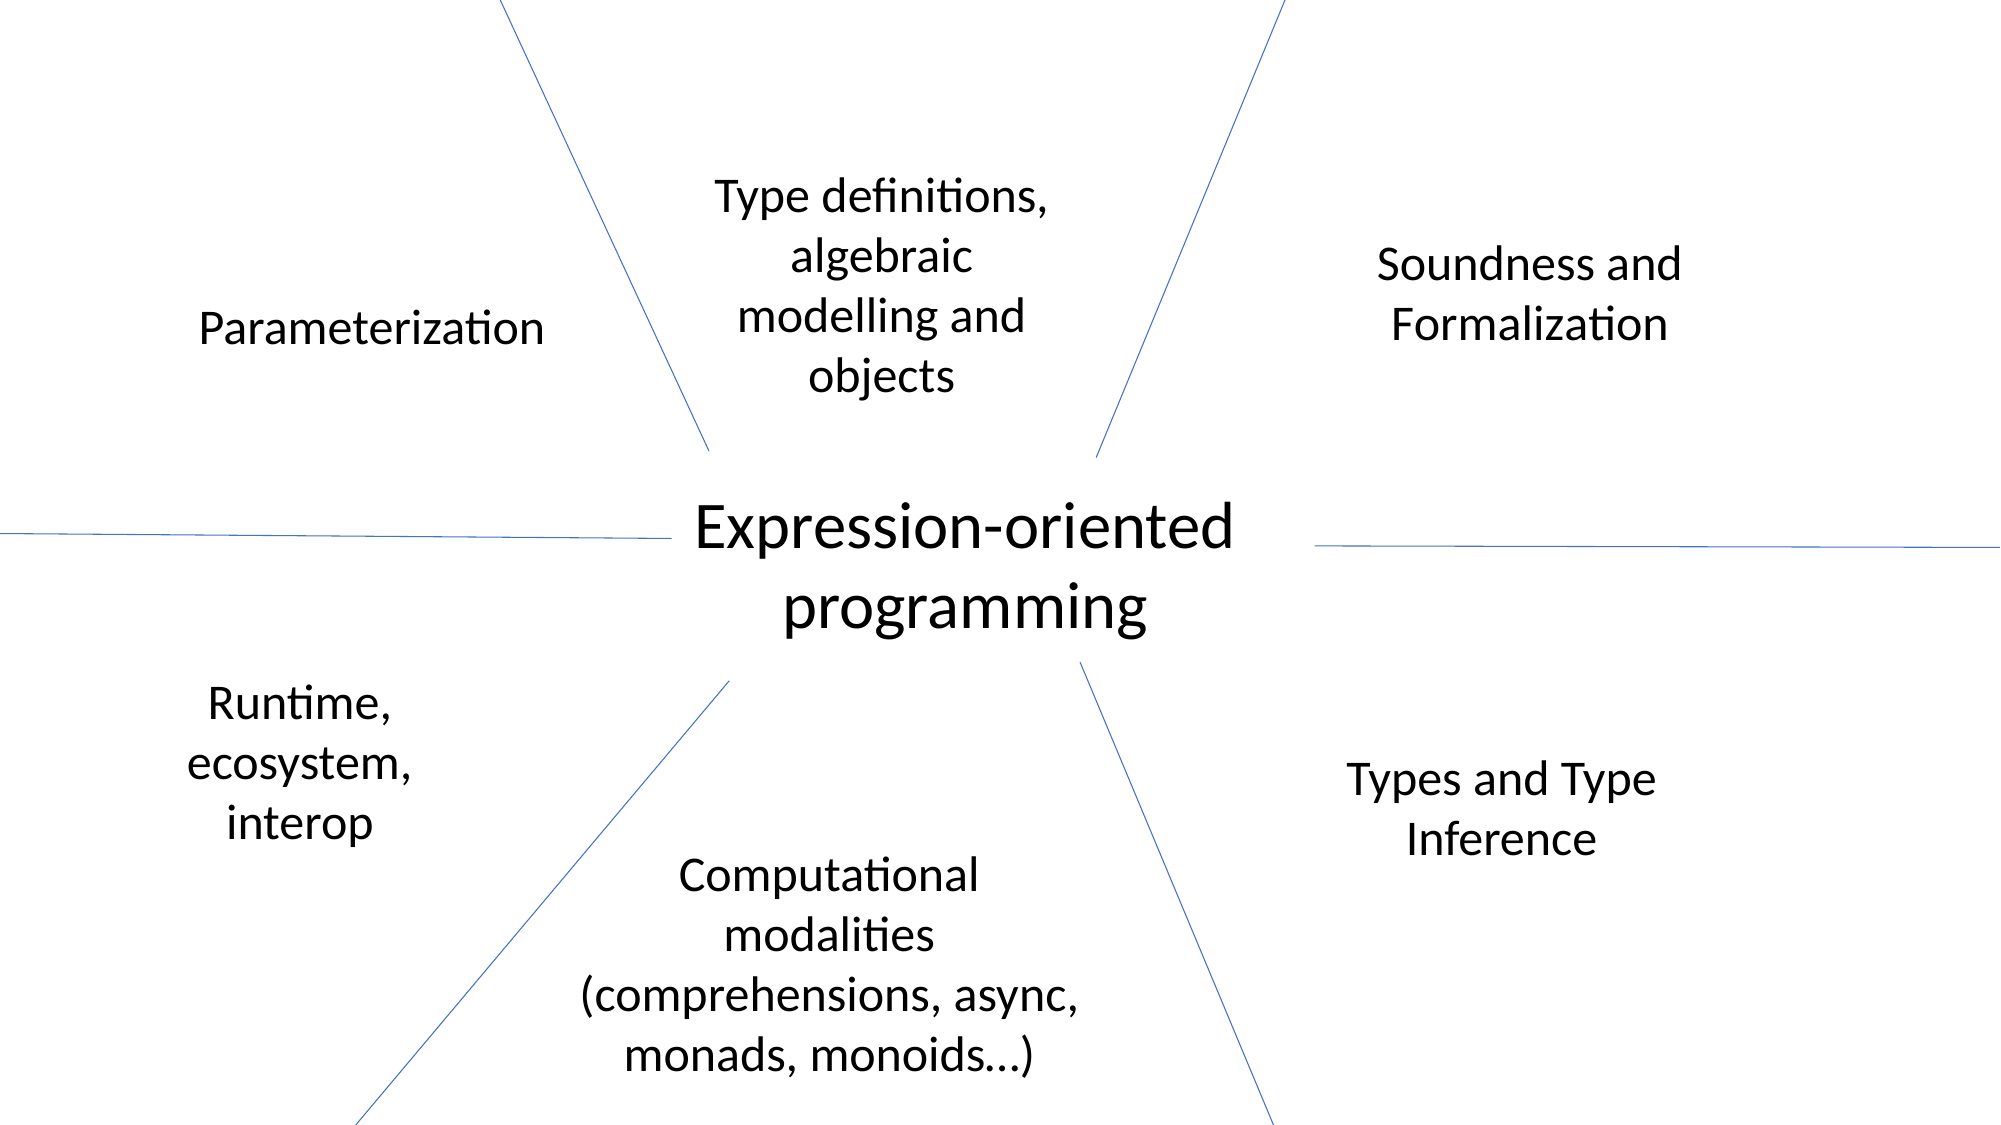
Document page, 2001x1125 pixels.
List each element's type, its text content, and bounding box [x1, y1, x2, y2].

text_box Types and Type Inference [1303, 737, 1701, 875]
text_box Expression-oriented programming [671, 474, 1260, 651]
text_box Computational modalities (comprehensions, async, monads, monoids…) [548, 833, 1111, 1092]
text_box Type definitions, algebraic modelling and objects [683, 155, 1081, 413]
text_box Soundness and Formalization [1331, 223, 1729, 360]
text_box Parameterization [173, 286, 571, 363]
text_box Runtime, ecosystem, interop [101, 661, 499, 859]
